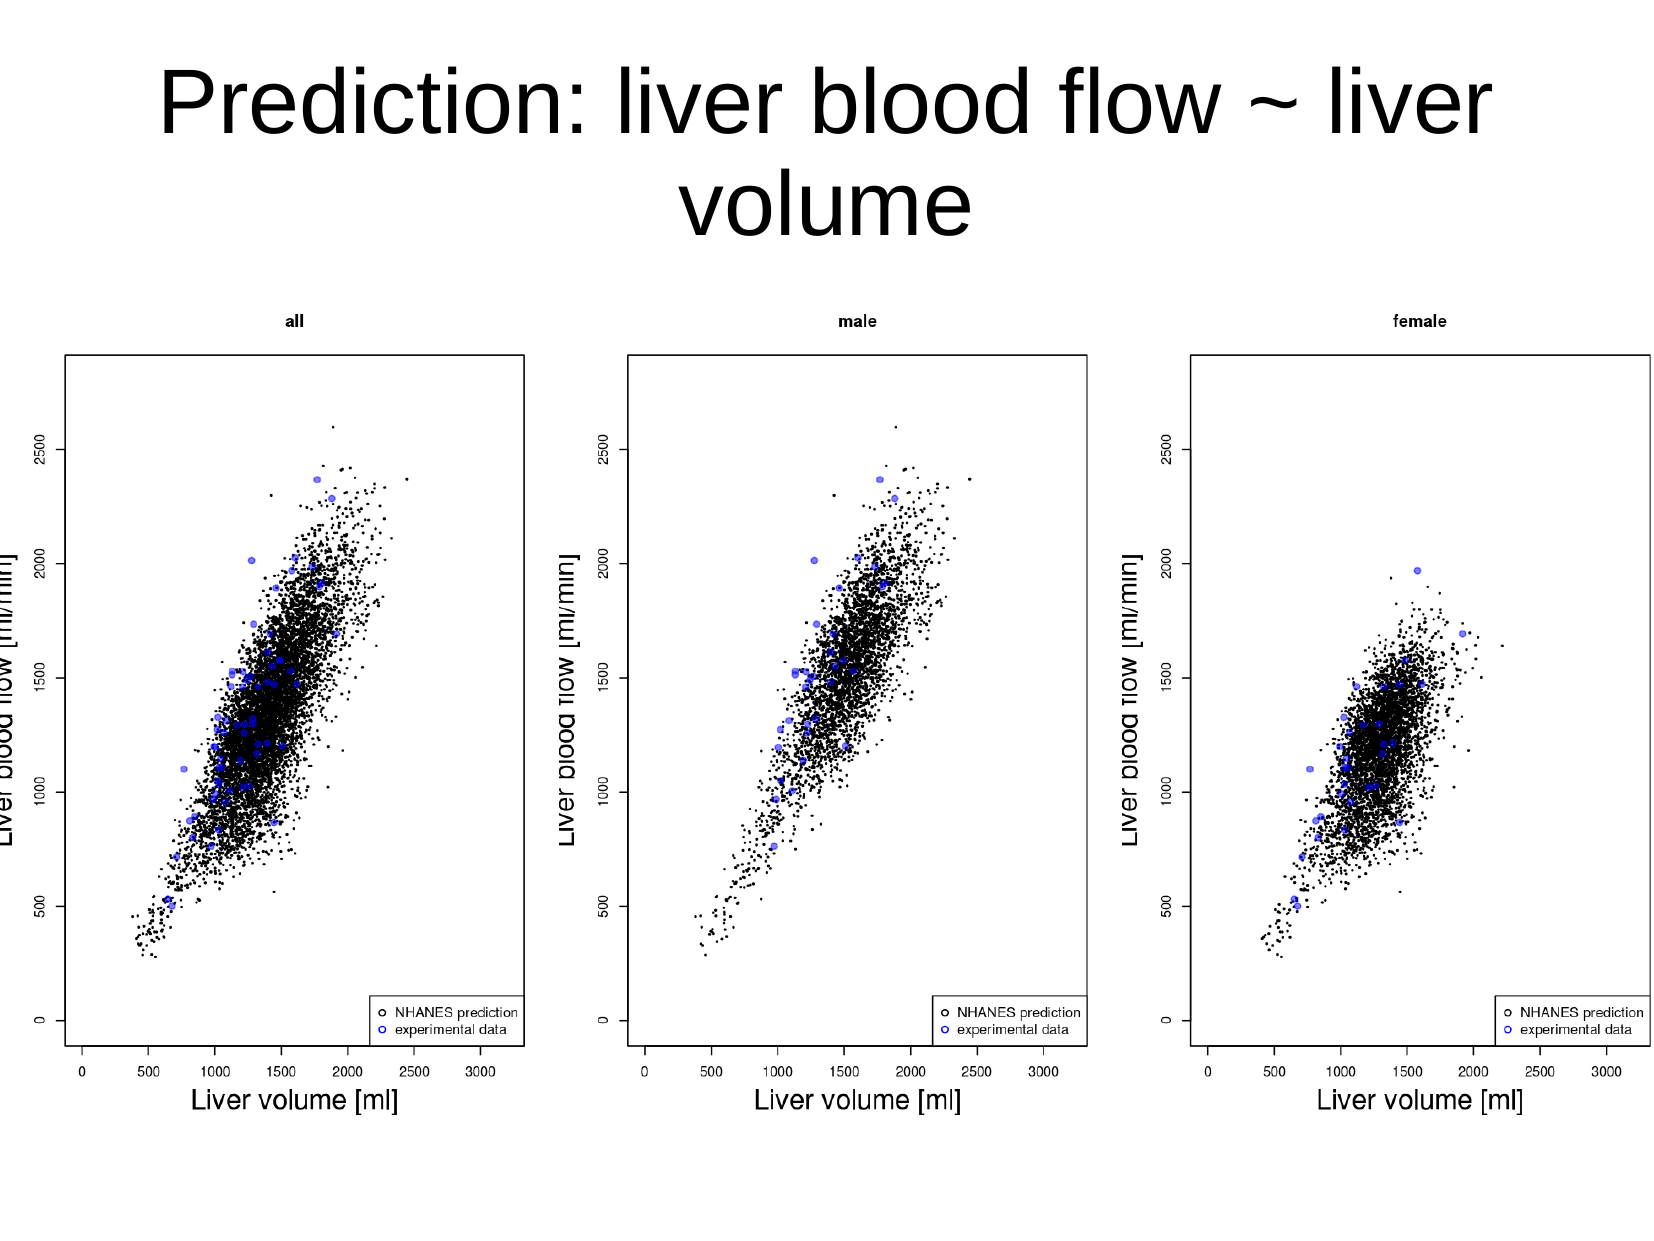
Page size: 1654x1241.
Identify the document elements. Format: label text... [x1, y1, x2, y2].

title Prediction: liver blood flow ~ liver volume [82, 49, 1571, 257]
picture [0, 314, 1651, 1115]
